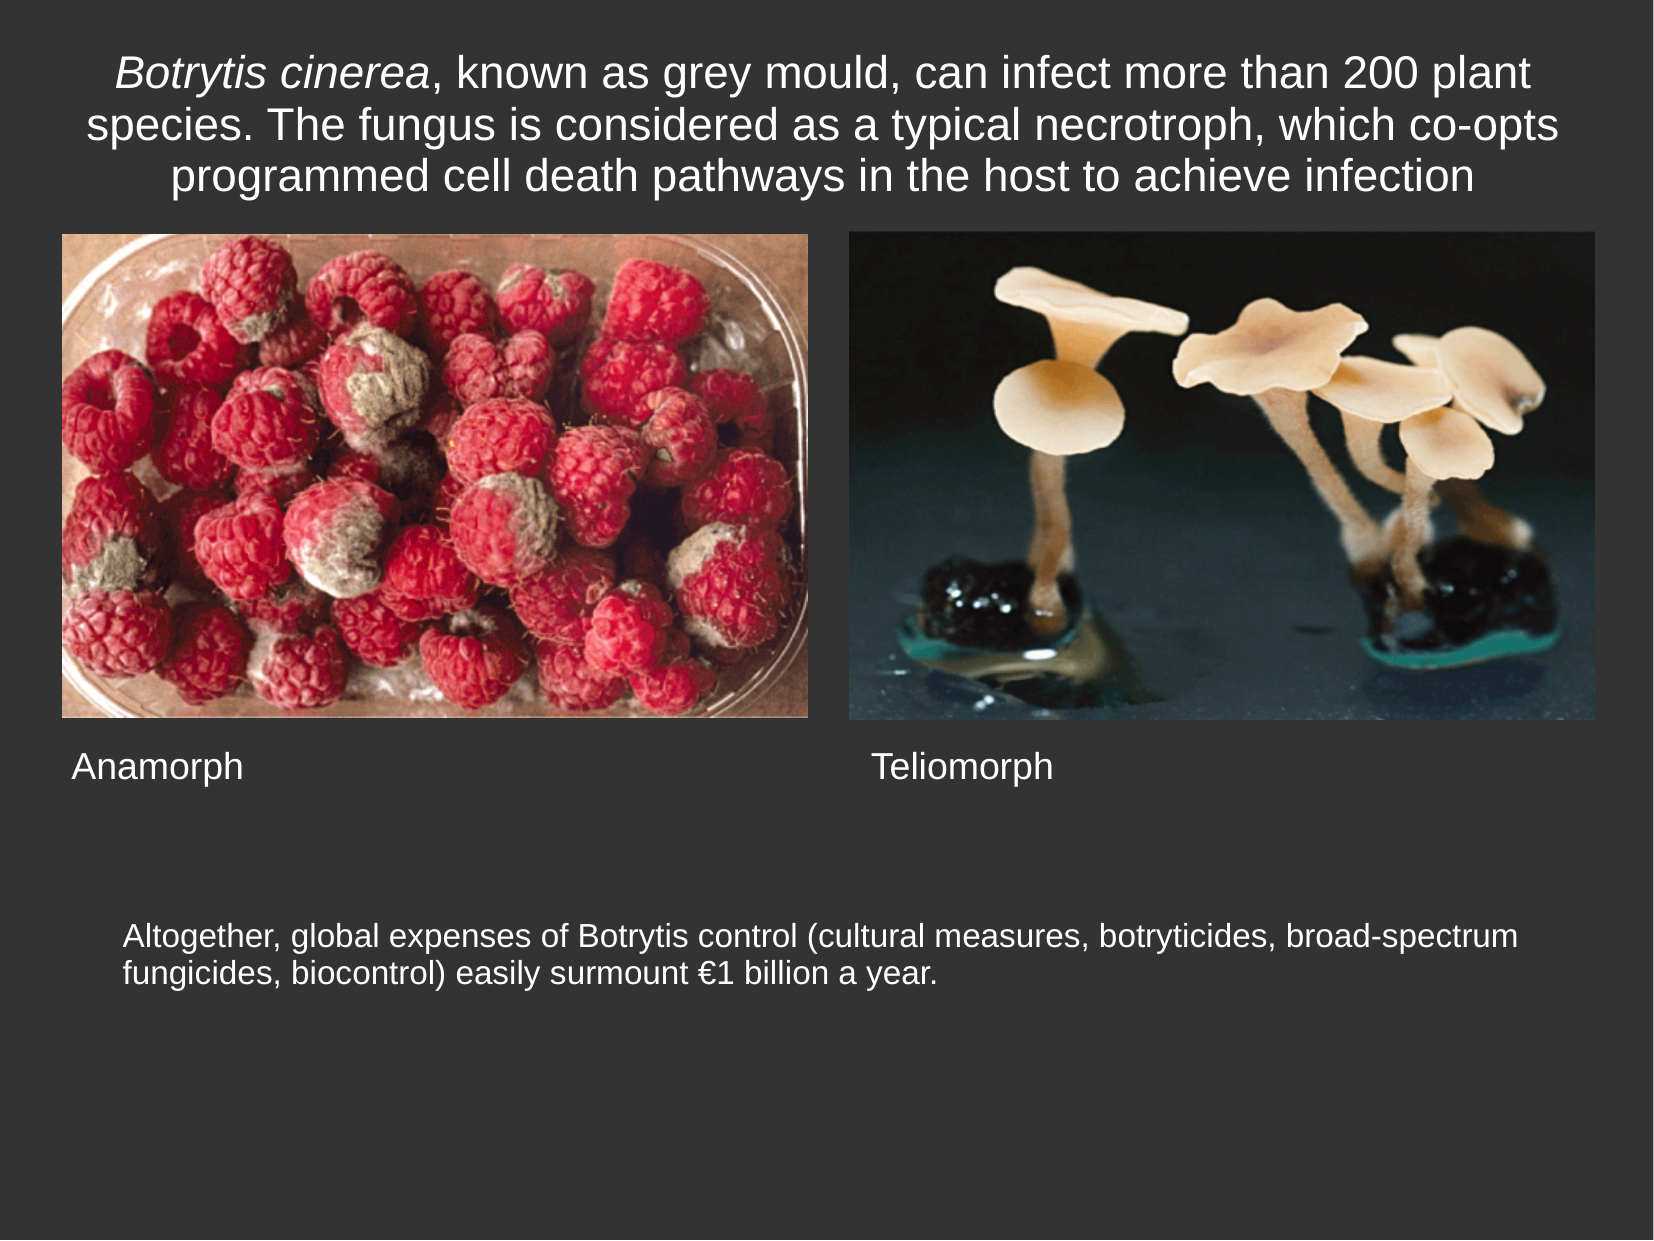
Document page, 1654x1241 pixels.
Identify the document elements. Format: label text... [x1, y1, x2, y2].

text_box Altogether, global expenses of Botrytis control (cultural measures, botryticides, broad-spectrum fungicides, biocontrol) easily surmount €1 billion a year. [107, 909, 1537, 999]
picture [849, 231, 1595, 720]
text_box Botrytis cinerea, known as grey mould, can infect more than 200 plant species. The fungus is considered as a typical necrotroph, which co-opts programmed cell death pathways in the host to achieve infection [25, 39, 1622, 209]
picture [62, 234, 808, 718]
text_box Anamorph Teliomorph [56, 738, 1595, 796]
